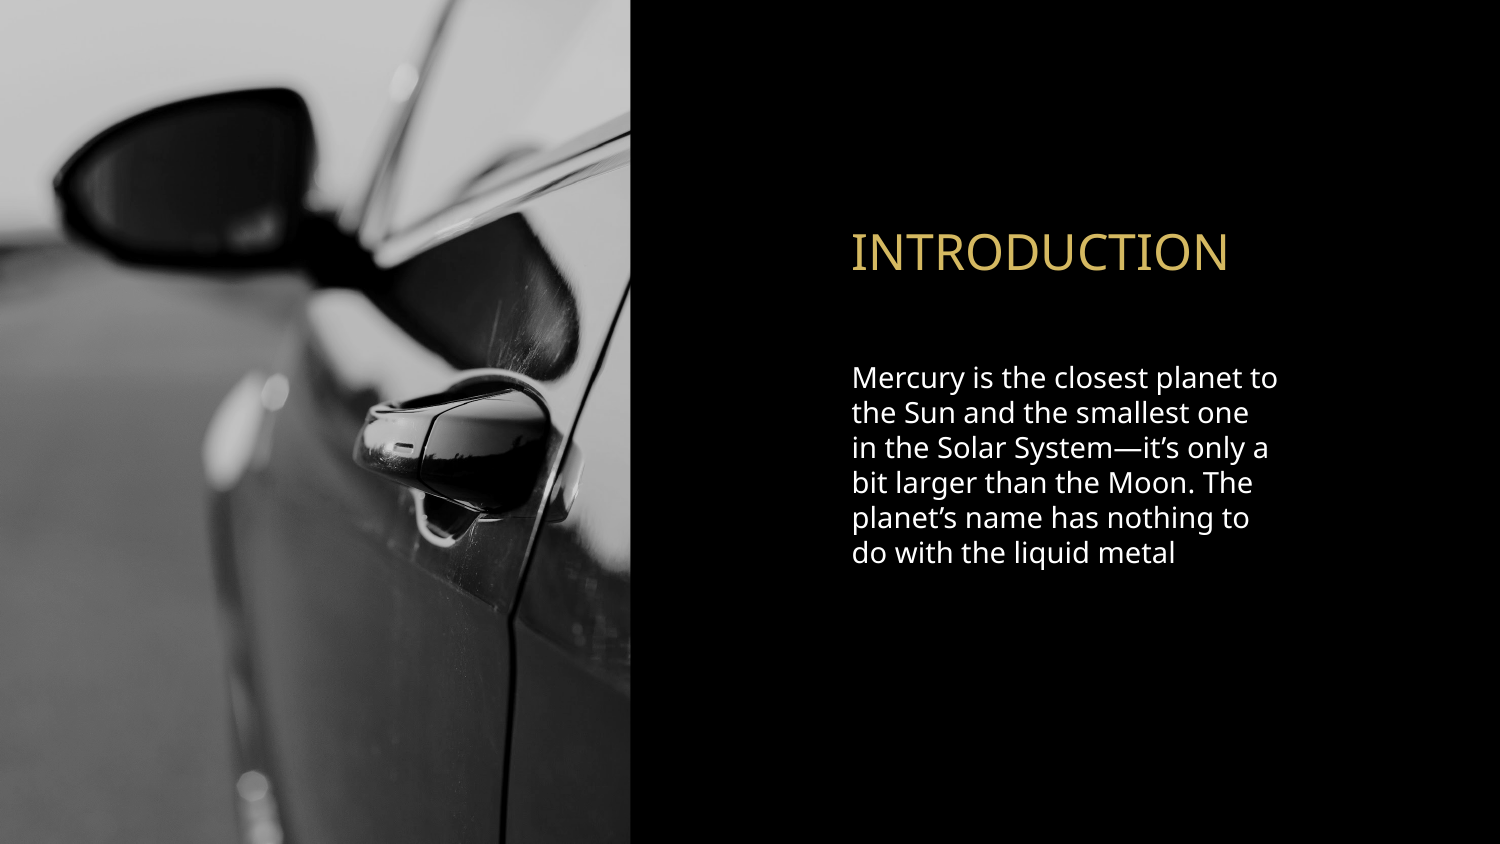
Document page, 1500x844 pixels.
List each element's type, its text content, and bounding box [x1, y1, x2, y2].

text_box [0, 0, 631, 844]
title INTRODUCTION [836, 212, 1298, 296]
list Mercury is the closest planet to the Sun and the smallest one in the Solar System—it’s only a bit larger than the Moon. The planet’s name has nothing to do with the liquid metal [836, 344, 1298, 632]
